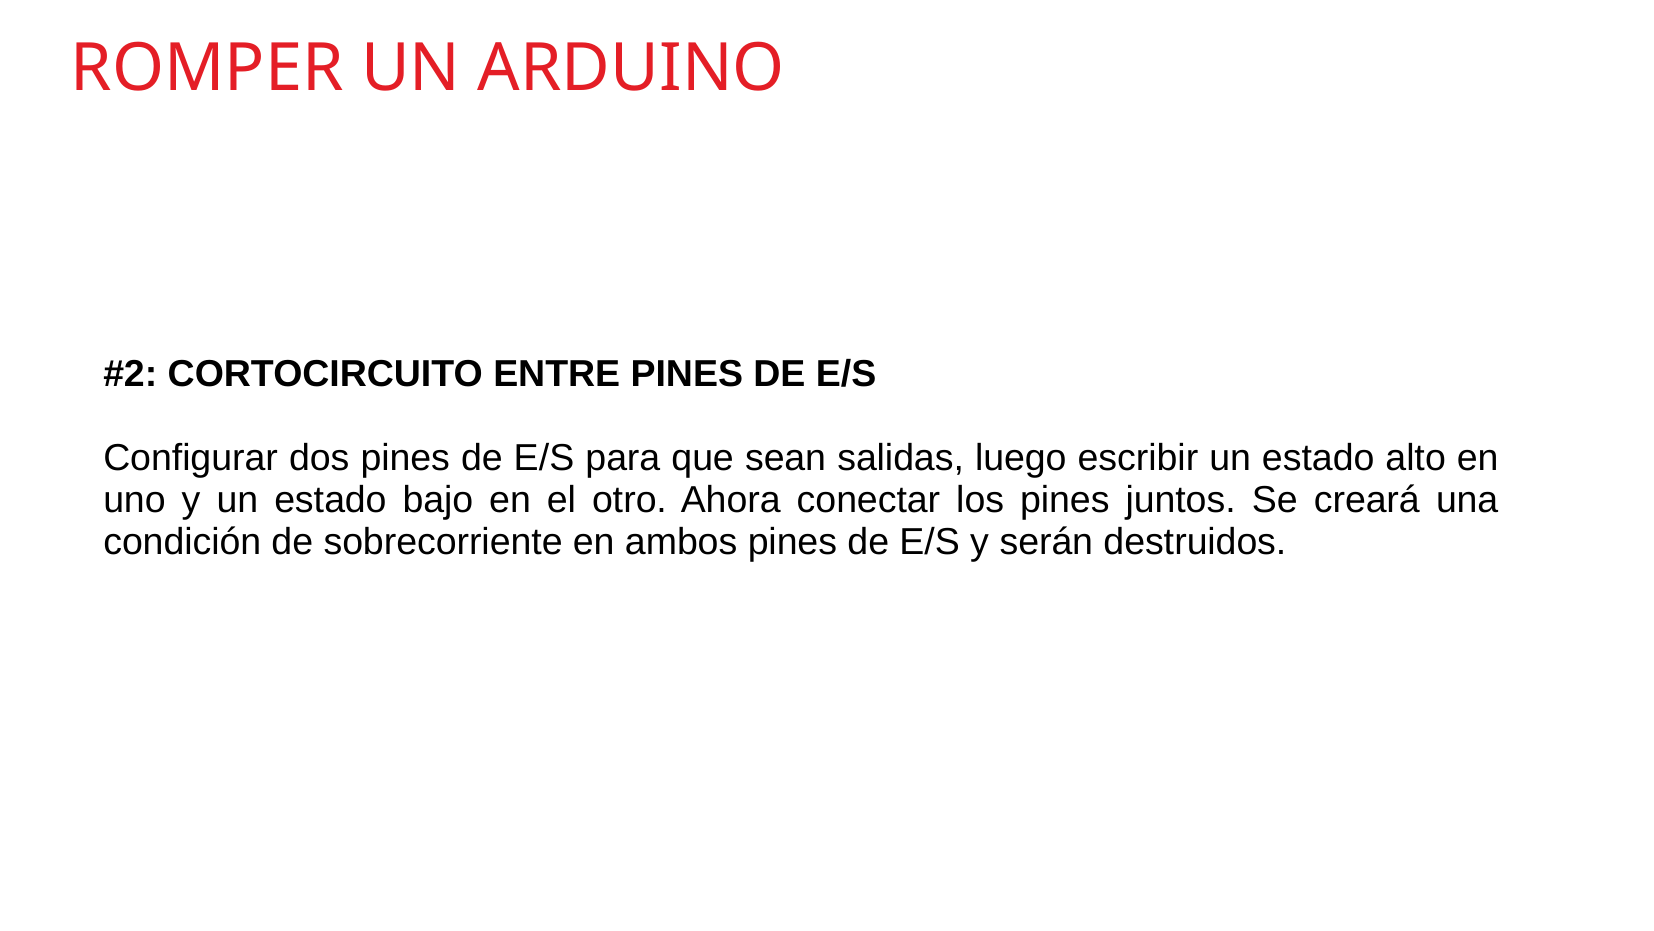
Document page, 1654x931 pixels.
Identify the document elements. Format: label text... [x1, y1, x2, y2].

title ROMPER UN ARDUINO [70, 11, 1347, 118]
text_box #2: CORTOCIRCUITO ENTRE PINES DE E/S Configurar dos pines de E/S para que sean salidas, luego escribir un estado alto en uno y un estado bajo en el otro. Ahora conectar los pines juntos. Se creará una condición de sobrecorriente en ambos pines de E/S y serán destruidos. [88, 345, 1565, 585]
